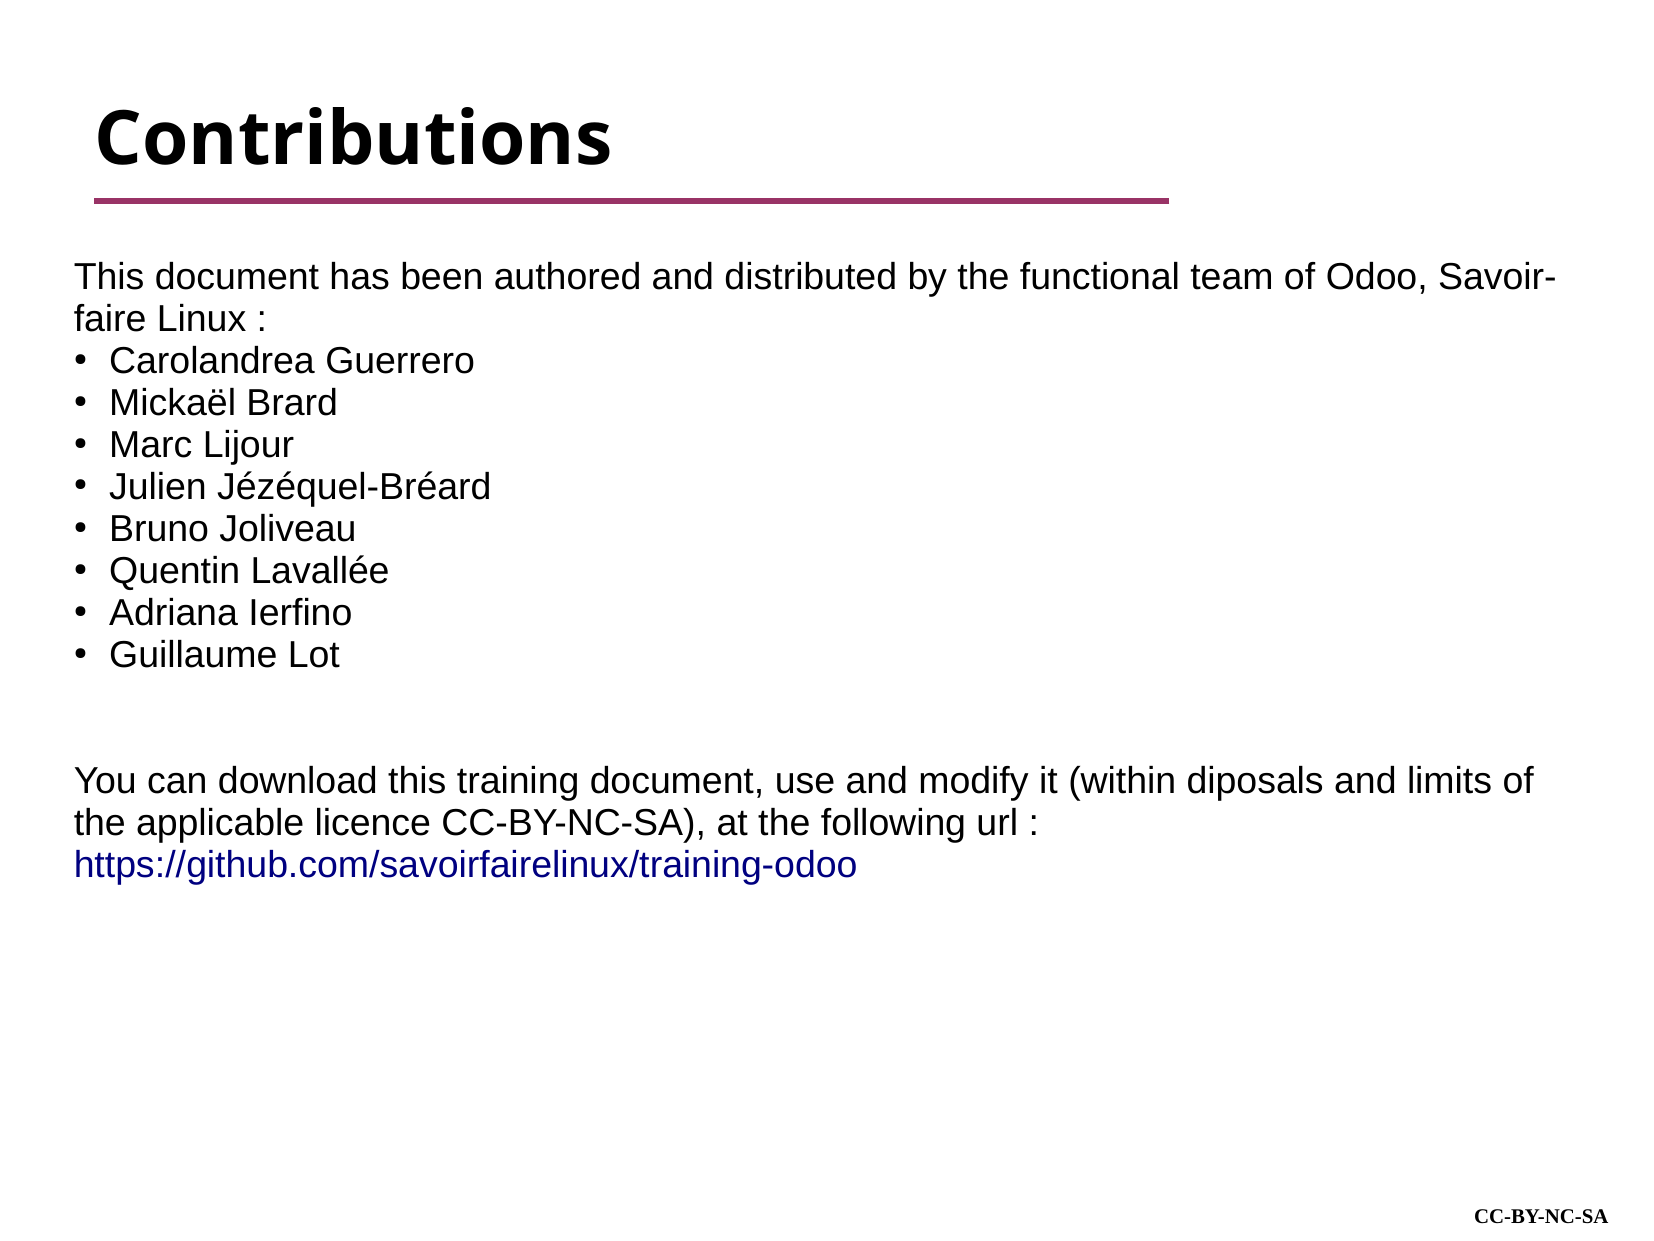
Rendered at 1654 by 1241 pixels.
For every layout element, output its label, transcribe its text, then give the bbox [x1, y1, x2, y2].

title Contributions [94, 31, 1571, 239]
text_box This document has been authored and distributed by the functional team of Odoo, Savoir-faire Linux : Carolandrea Guerrero Mickaël Brard Marc Lijour Julien Jézéquel-Bréard Bruno Joliveau Quentin Lavallée Adriana Ierfino Guillaume Lot You can download this training document, use and modify it (within diposals and limits of the applicable licence CC-BY-NC-SA), at the following url : https://github.com/savoirfairelinux/training-odoo [59, 248, 1595, 1040]
